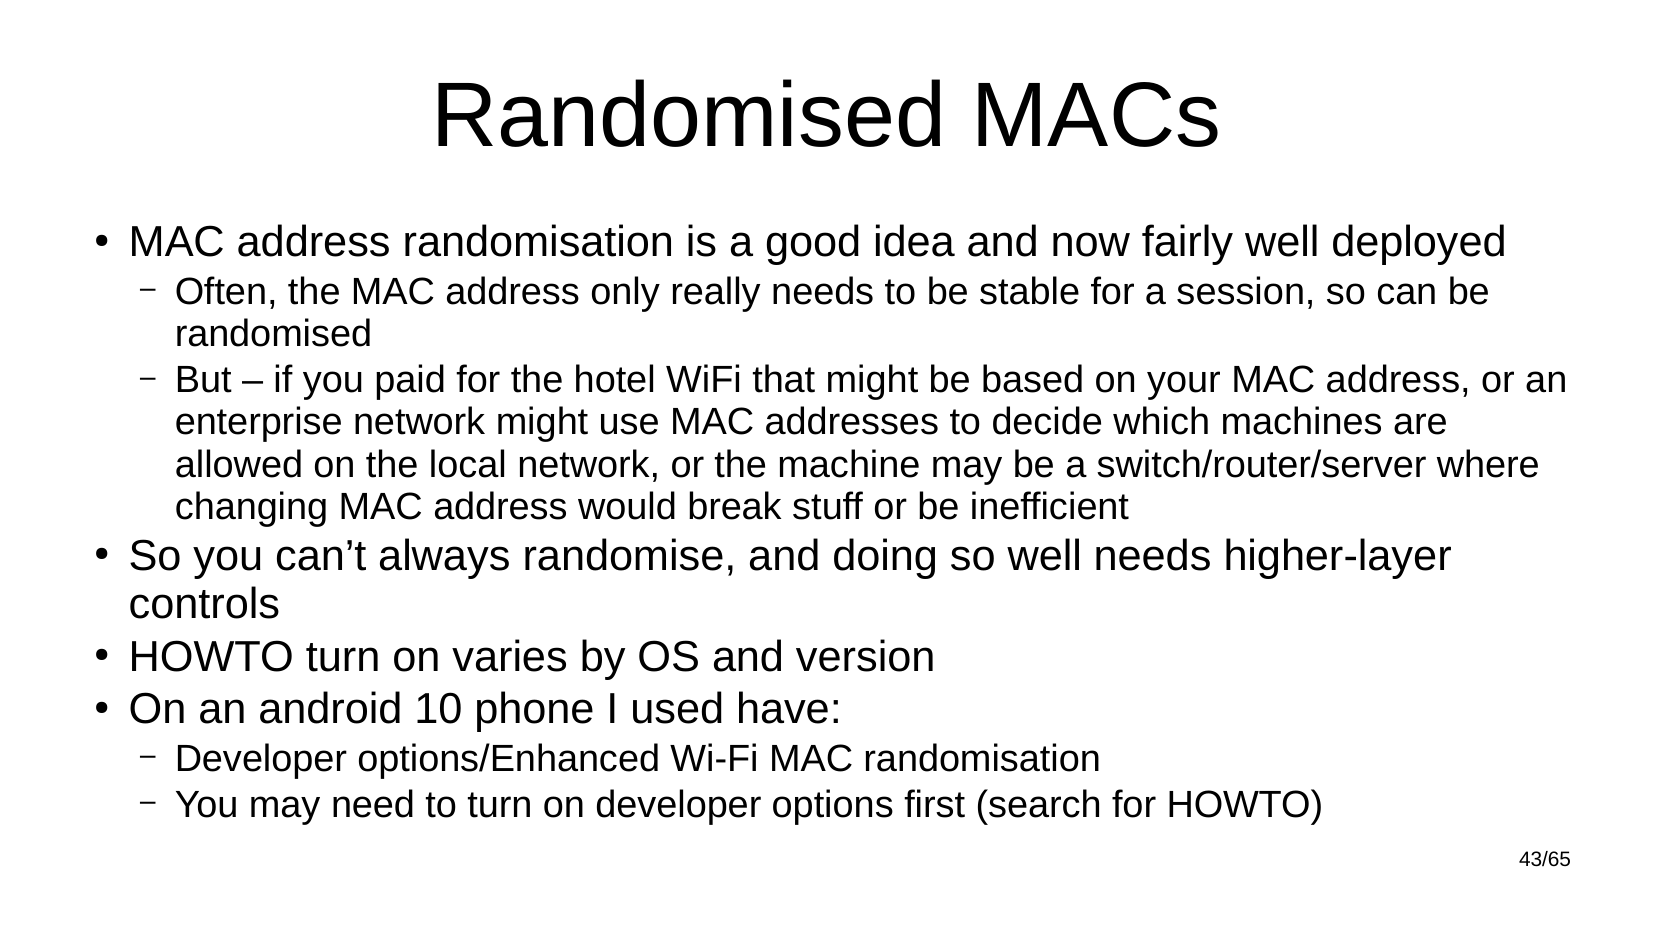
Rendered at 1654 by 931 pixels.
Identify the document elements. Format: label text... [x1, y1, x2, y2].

title Randomised MACs [82, 37, 1571, 193]
list MAC address randomisation is a good idea and now fairly well deployed Often, the MAC address only really needs to be stable for a session, so can be randomised But – if you paid for the hotel WiFi that might be based on your MAC address, or an enterprise network might use MAC addresses to decide which machines are allowed on the local network, or the machine may be a switch/router/server where changing MAC address would break stuff or be inefficient So you can’t always randomise, and doing so well needs higher-layer controls HOWTO turn on varies by OS and version On an android 10 phone I used have: Developer options/Enhanced Wi-Fi MAC randomisation You may need to turn on developer options first (search for HOWTO) [82, 217, 1571, 827]
